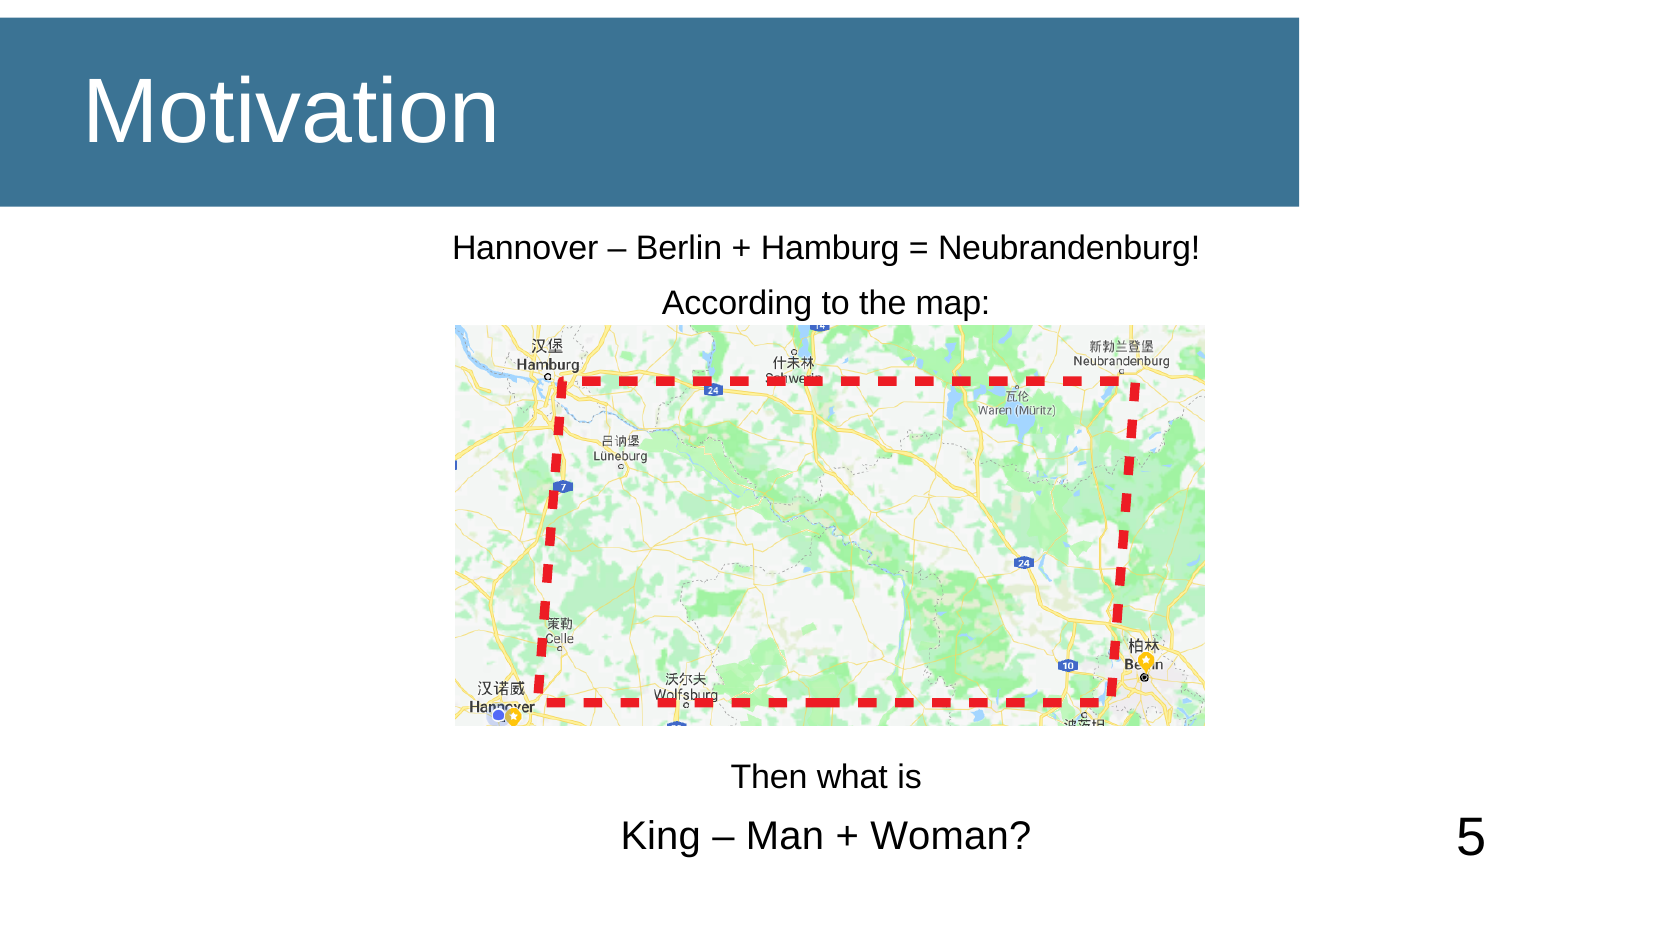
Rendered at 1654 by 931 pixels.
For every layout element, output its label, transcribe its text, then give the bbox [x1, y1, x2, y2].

list Hannover – Berlin + Hamburg = Neubrandenburg! According to the map: Then what is King – Man + Woman? [82, 224, 1571, 863]
picture [455, 325, 1205, 726]
title Motivation [82, 35, 1234, 189]
